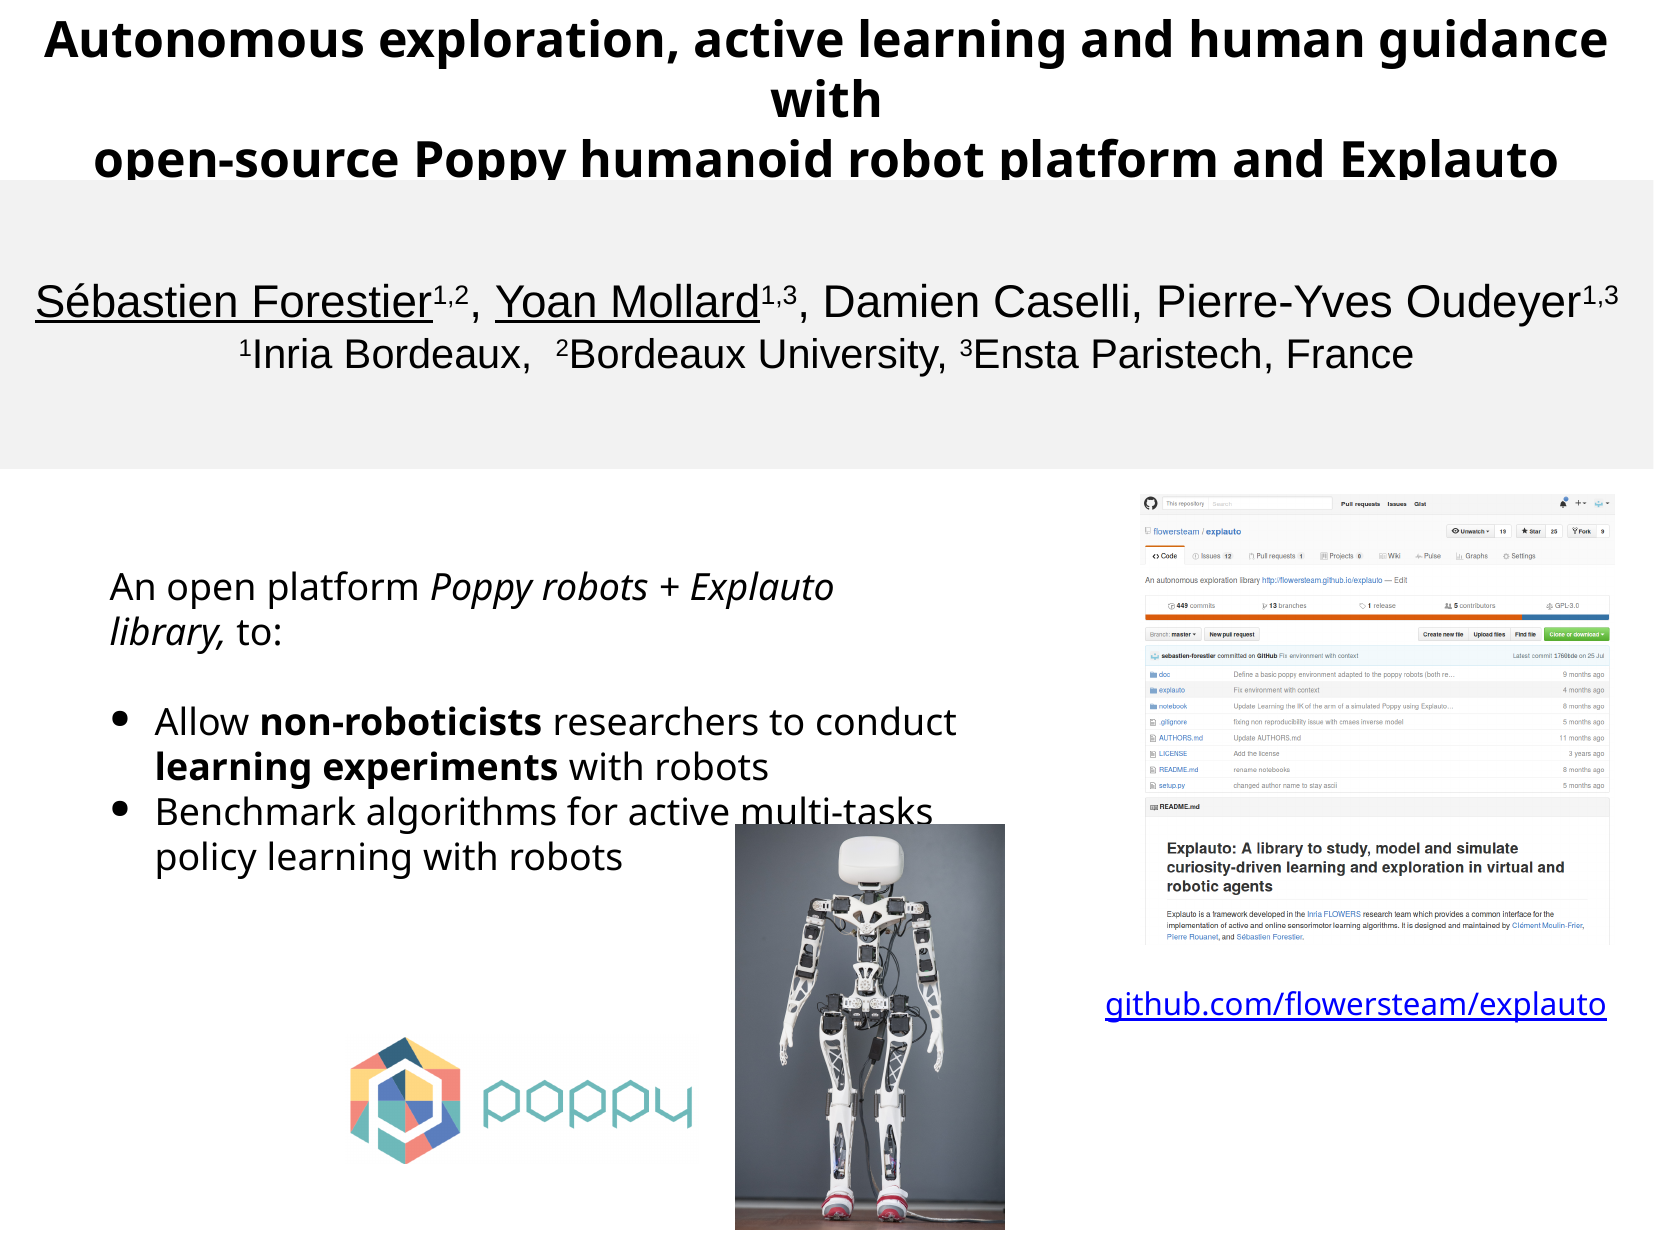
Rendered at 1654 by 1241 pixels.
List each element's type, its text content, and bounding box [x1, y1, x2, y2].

text_box Autonomous exploration, active learning and human guidance with open-source Poppy humanoid robot platform and Explauto library [0, 32, 1654, 180]
text_box Sébastien Forestier1,2, Yoan Mollard1,3, Damien Caselli, Pierre-Yves Oudeyer1,3 1Inria Bordeaux, 2Bordeaux University, 3Ensta Paristech, France [0, 180, 1654, 469]
picture [1140, 494, 1615, 946]
picture [345, 1034, 699, 1164]
picture [735, 1090, 1005, 1231]
text_box An open platform Poppy robots + Explauto library, to: Allow non-roboticists researchers to conduct learning experiments with robots Benchmark algorithms for active multi-tasks policy learning with robots [94, 555, 975, 1241]
text_box github.com/flowersteam/explauto [375, 975, 1623, 1090]
picture [735, 824, 1005, 975]
